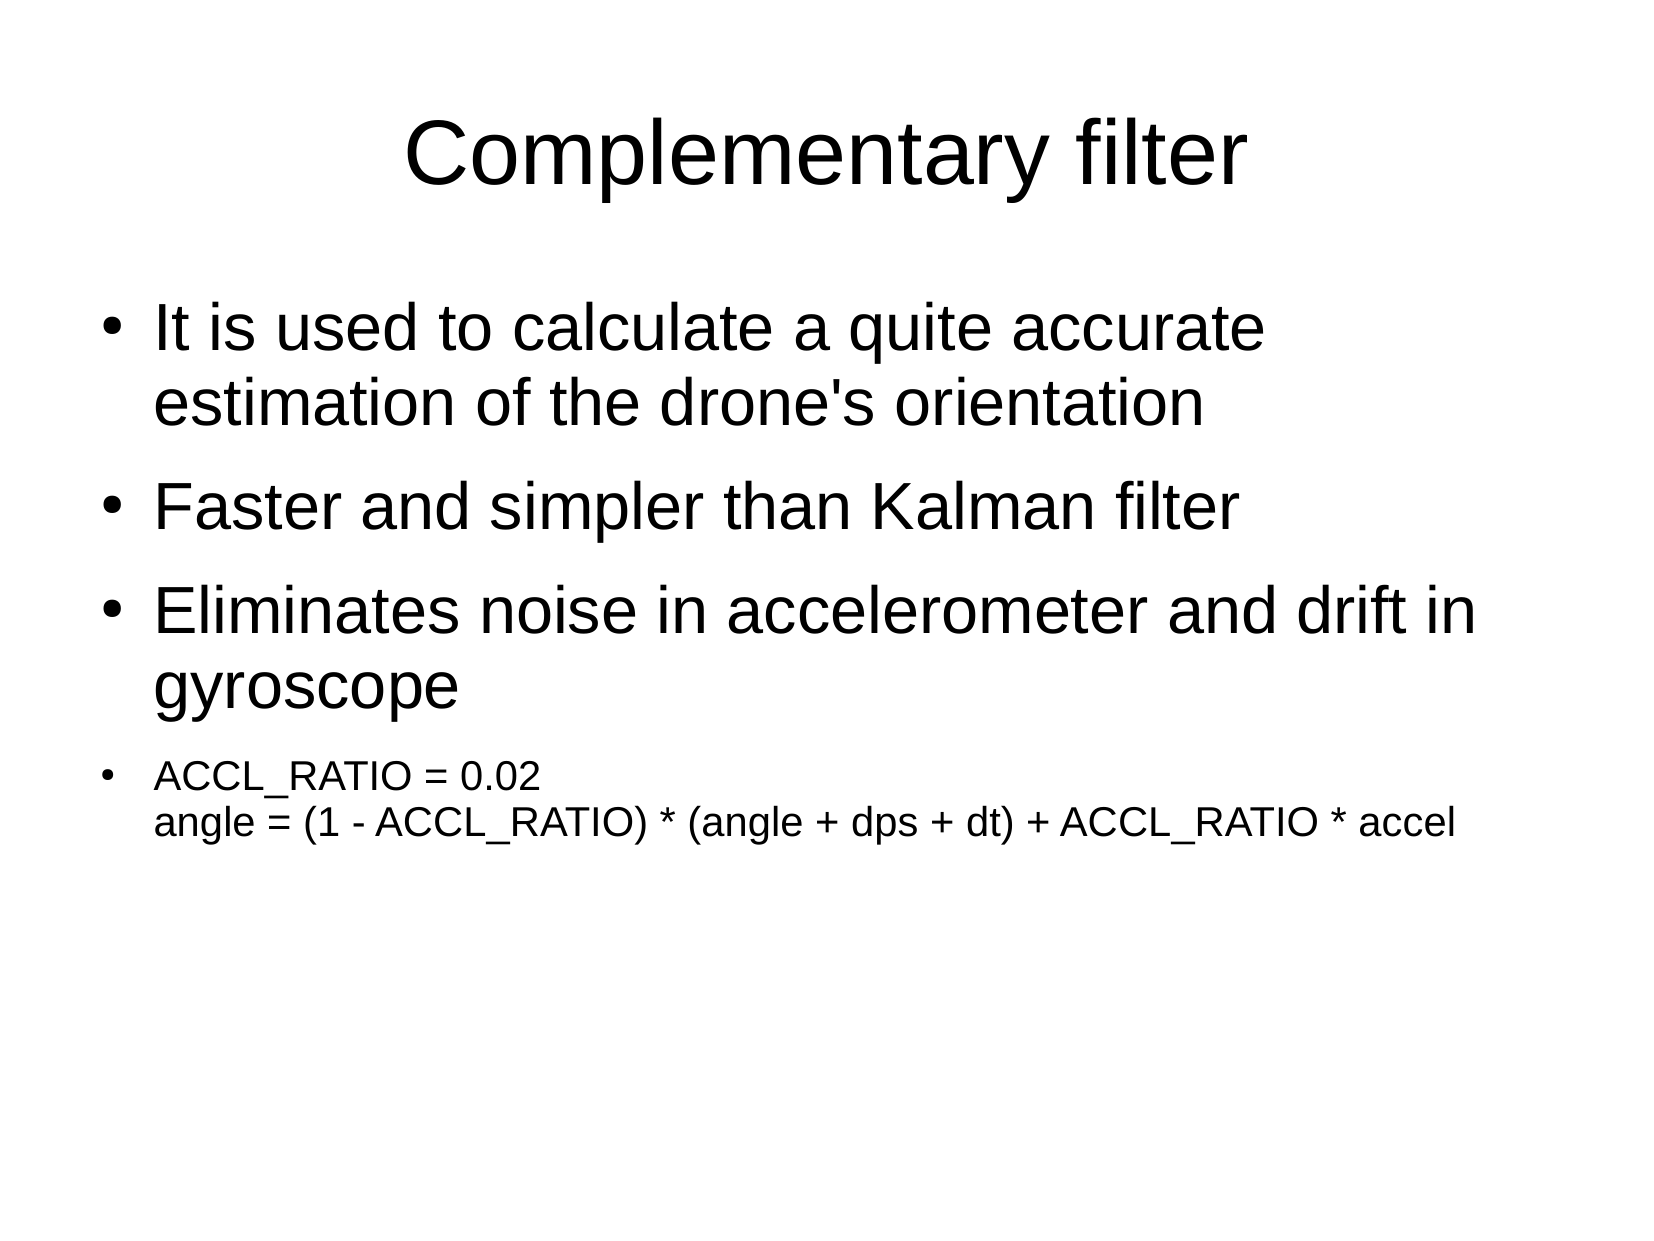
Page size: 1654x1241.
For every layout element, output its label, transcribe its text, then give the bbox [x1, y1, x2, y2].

title Complementary filter [82, 49, 1571, 257]
list It is used to calculate a quite accurate estimation of the drone's orientation Faster and simpler than Kalman filter Eliminates noise in accelerometer and drift in gyroscope ACCL_RATIO = 0.02 angle = (1 - ACCL_RATIO) * (angle + dps + dt) + ACCL_RATIO * accel [82, 290, 1571, 1109]
